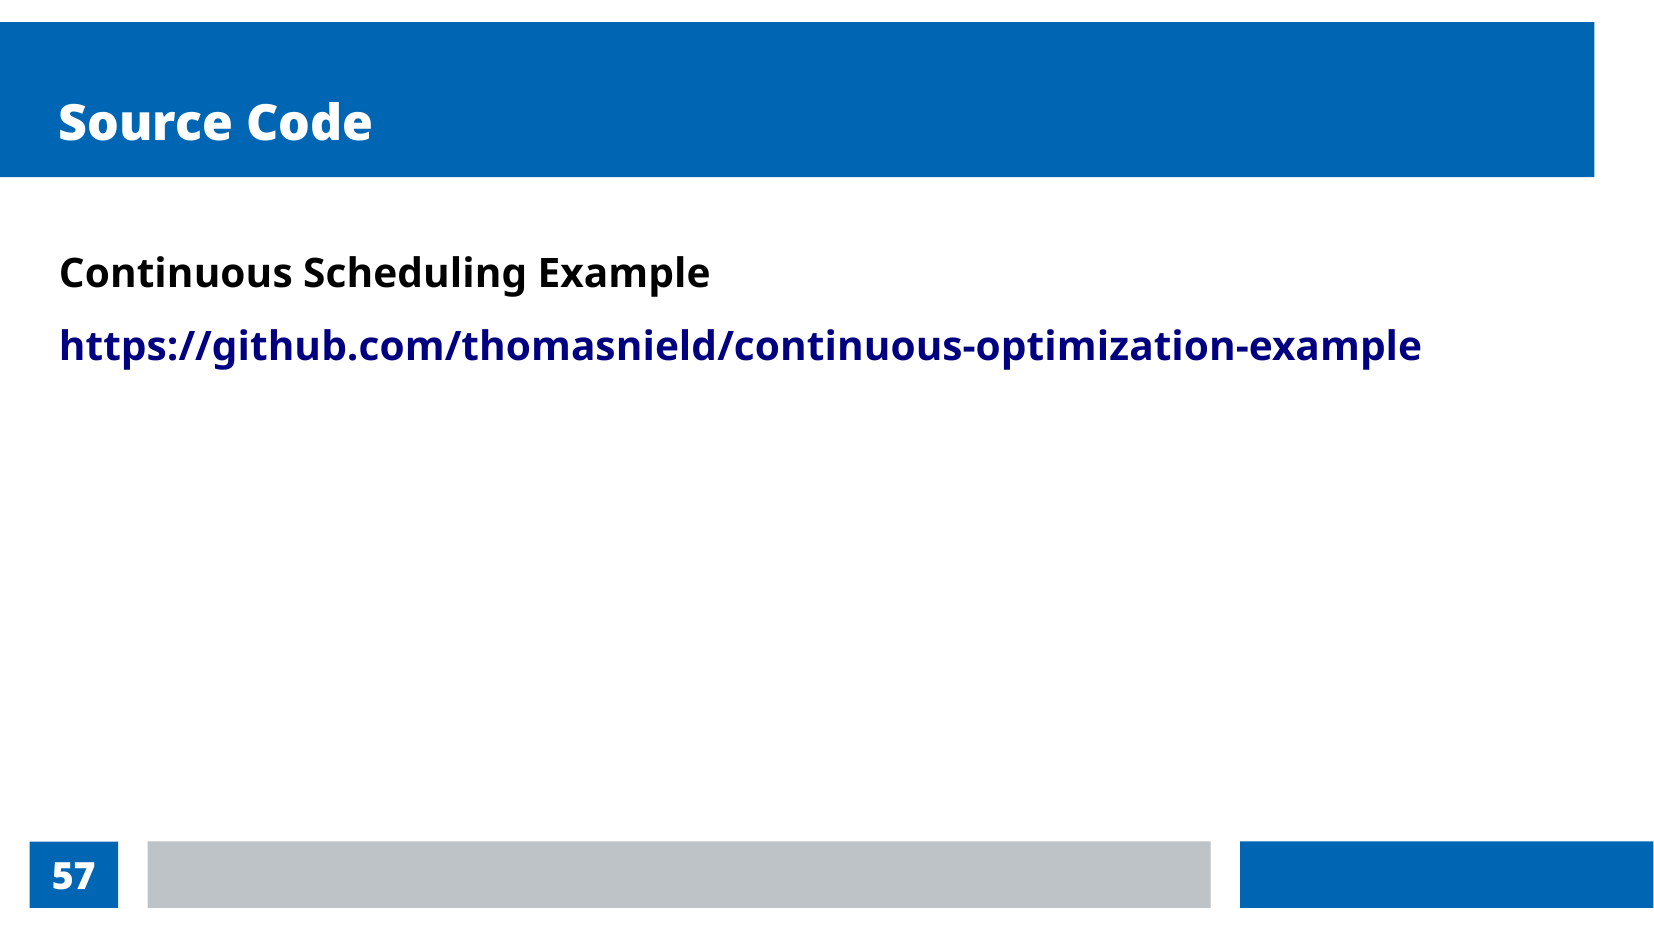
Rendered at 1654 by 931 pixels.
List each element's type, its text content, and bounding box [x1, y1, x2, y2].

list Continuous Scheduling Example https://github.com/thomasnield/continuous-optimization-example [59, 243, 1565, 820]
title Source Code [59, 44, 1595, 156]
